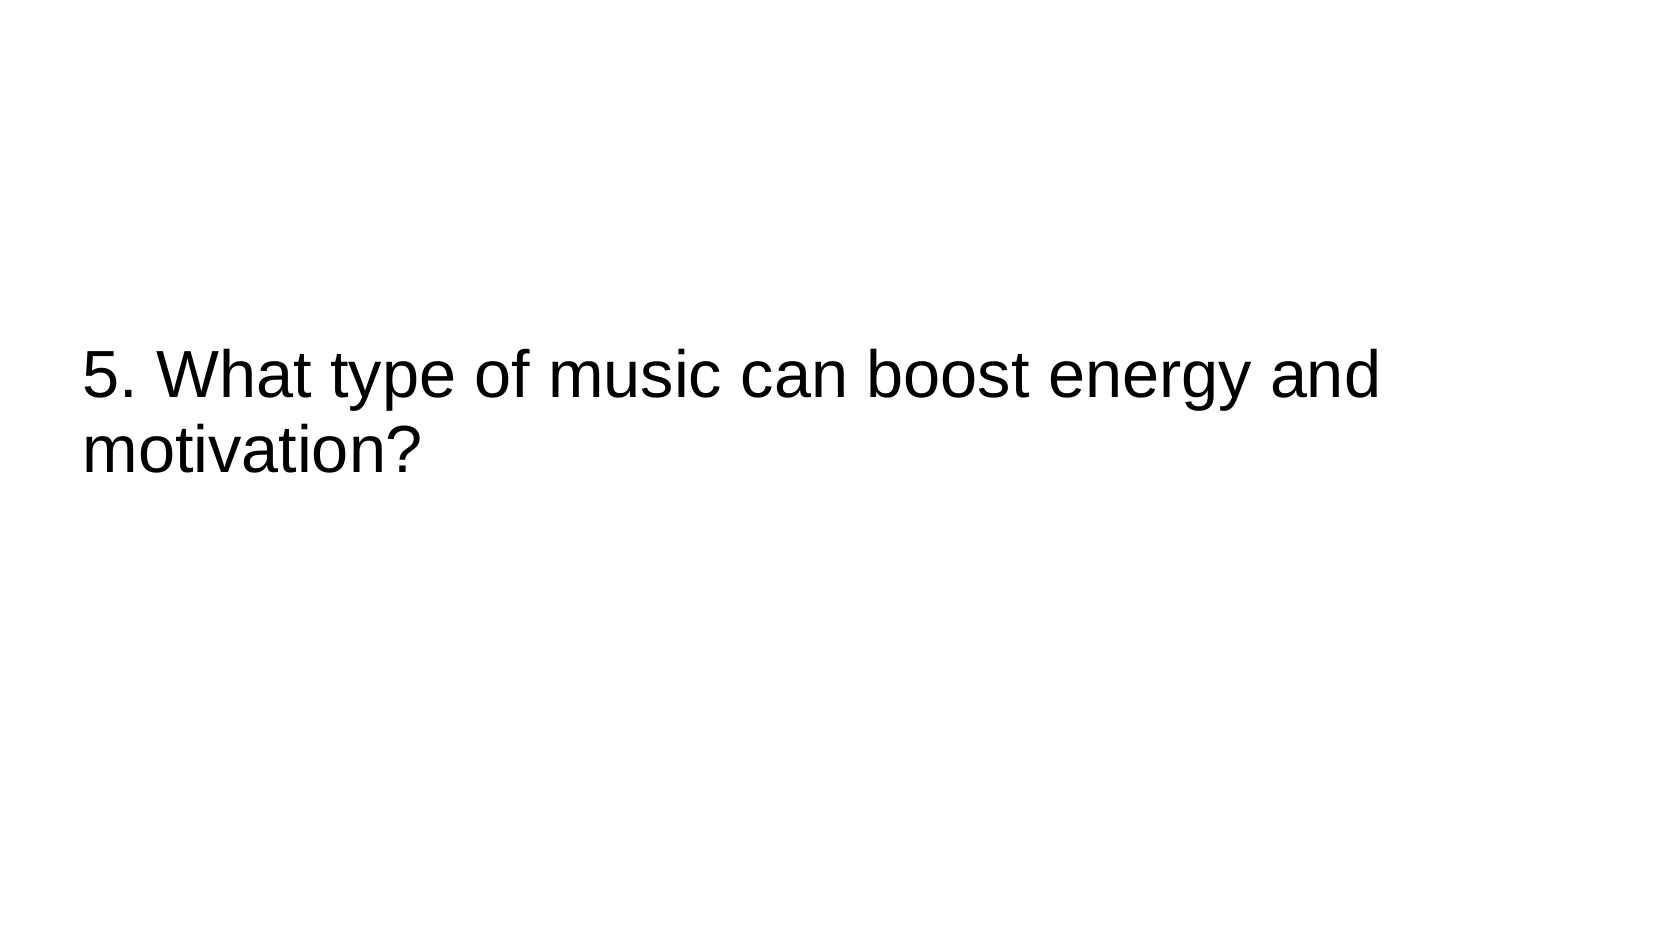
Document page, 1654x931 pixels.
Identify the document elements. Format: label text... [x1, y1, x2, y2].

list 5. What type of music can boost energy and motivation? [82, 337, 1571, 495]
